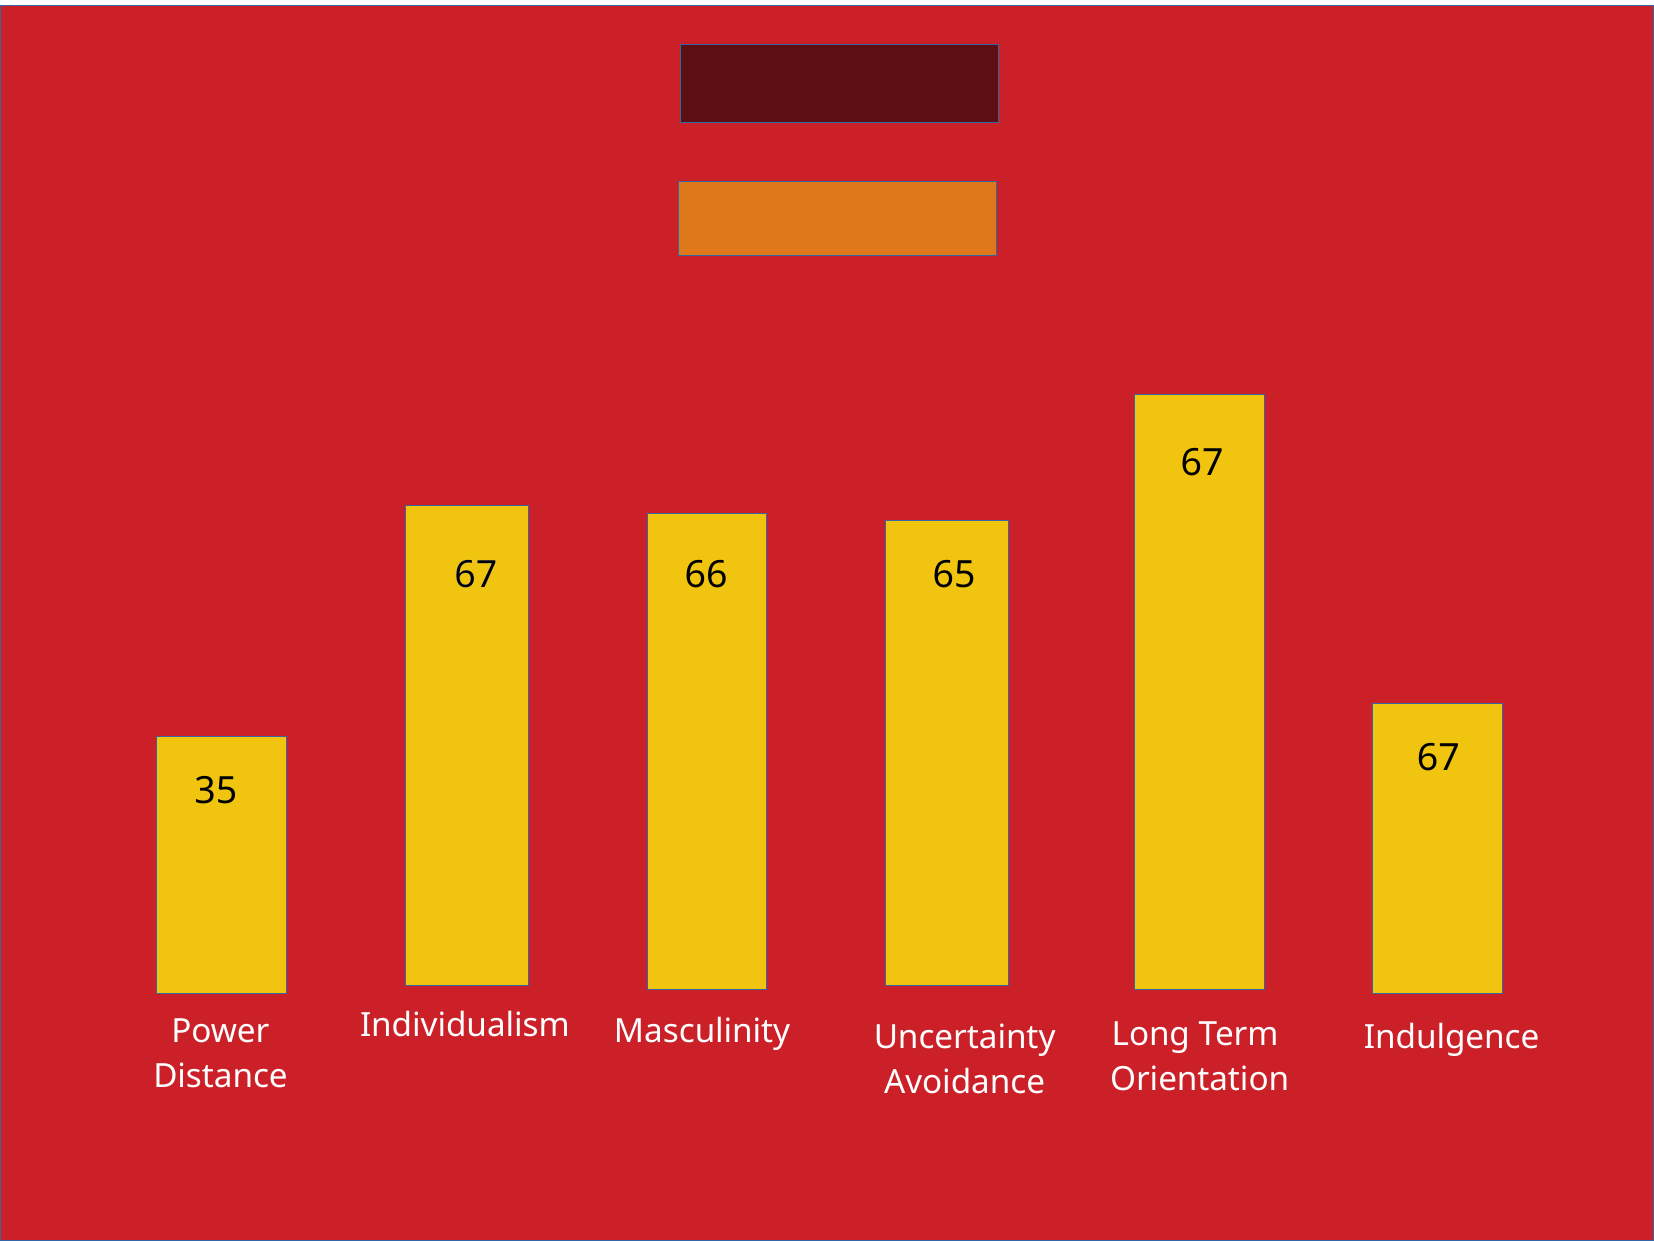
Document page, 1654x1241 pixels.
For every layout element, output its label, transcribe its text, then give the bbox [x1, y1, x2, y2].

text_box 35 [179, 755, 257, 815]
text_box [0, 5, 1654, 1241]
text_box 66 [669, 540, 747, 600]
text_box 67 [1402, 723, 1480, 783]
text_box Indulgence [1349, 1005, 1563, 1060]
text_box Long Term Orientation [1075, 1002, 1324, 1135]
text_box Masculinity [599, 999, 817, 1054]
text_box Uncertainty Avoidance [859, 1005, 1075, 1099]
text_box 67 [1165, 428, 1244, 488]
text_box Power Distance [138, 999, 314, 1092]
text_box 65 [917, 540, 996, 600]
text_box Individualism [345, 993, 596, 1048]
text_box 67 [439, 540, 517, 600]
